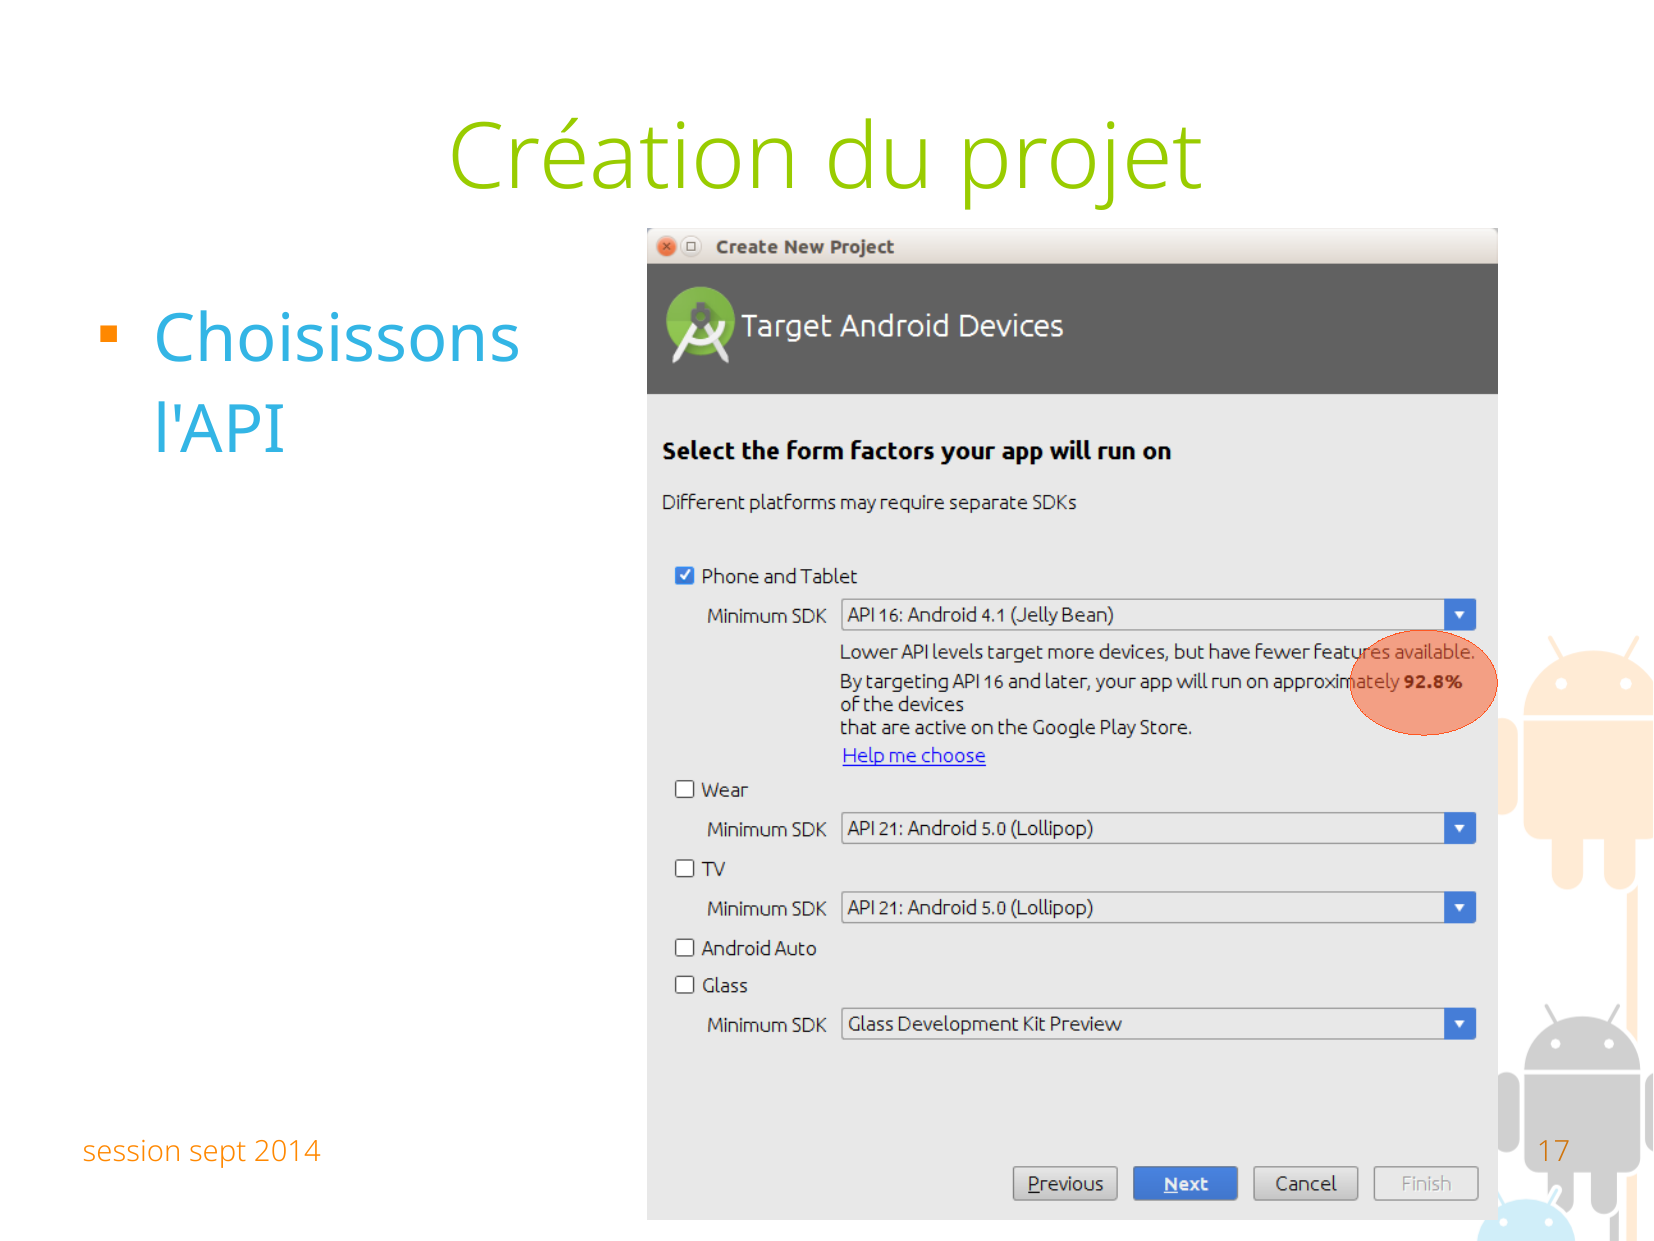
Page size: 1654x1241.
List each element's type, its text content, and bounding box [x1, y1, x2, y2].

title Création du projet [82, 49, 1571, 257]
list Choisissons l'API [82, 290, 646, 1010]
text_box [1350, 630, 1498, 736]
picture [240, 228, 1654, 1241]
